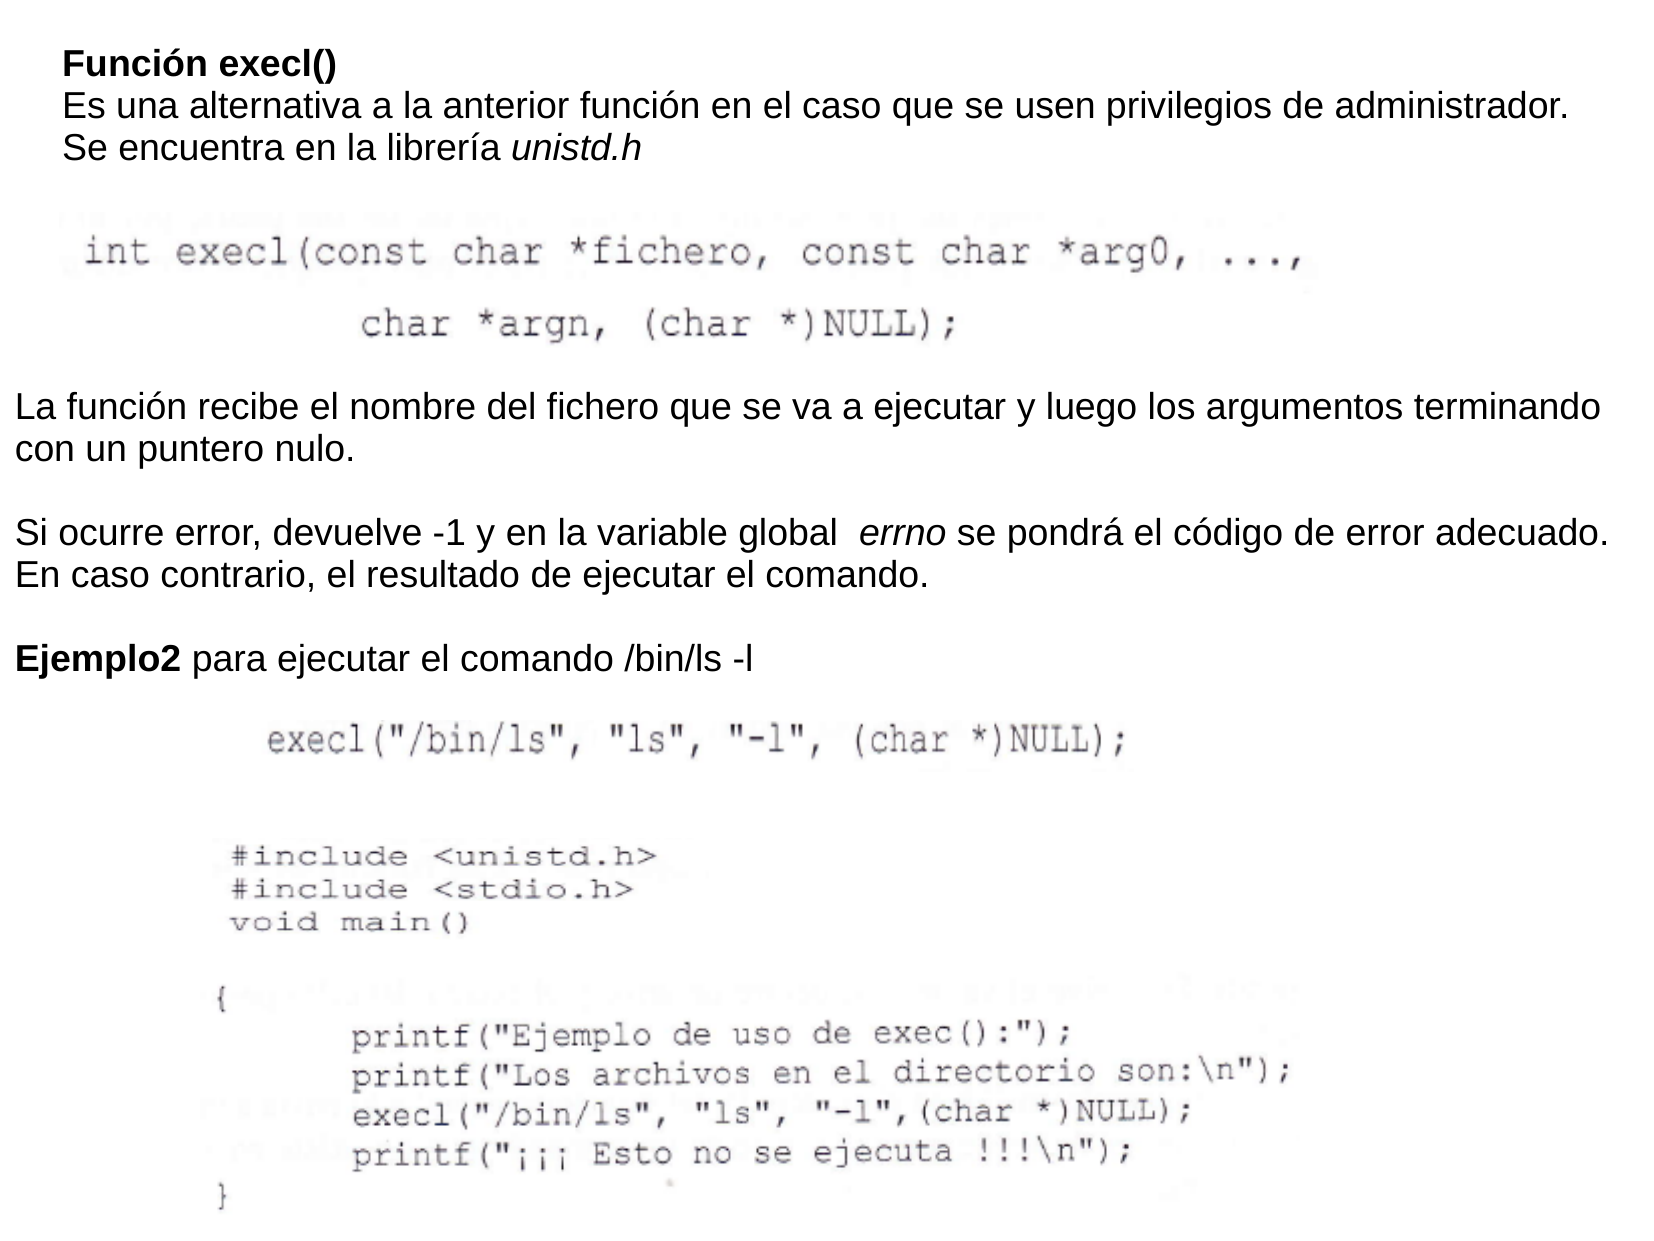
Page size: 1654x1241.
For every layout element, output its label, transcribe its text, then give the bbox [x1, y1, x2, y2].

picture [259, 720, 1134, 772]
picture [59, 212, 1323, 355]
picture [200, 838, 1300, 1229]
text_box Función execl() Es una alternativa a la anterior función en el caso que se usen privilegios de administrador. Se encuentra en la librería unistd.h [47, 35, 1595, 262]
text_box La función recibe el nombre del fichero que se va a ejecutar y luego los argumentos terminando con un puntero nulo. Si ocurre error, devuelve -1 y en la variable global errno se pondrá el código de error adecuado. En caso contrario, el resultado de ejecutar el comando. Ejemplo2 para ejecutar el comando /bin/ls -l [0, 377, 1642, 773]
